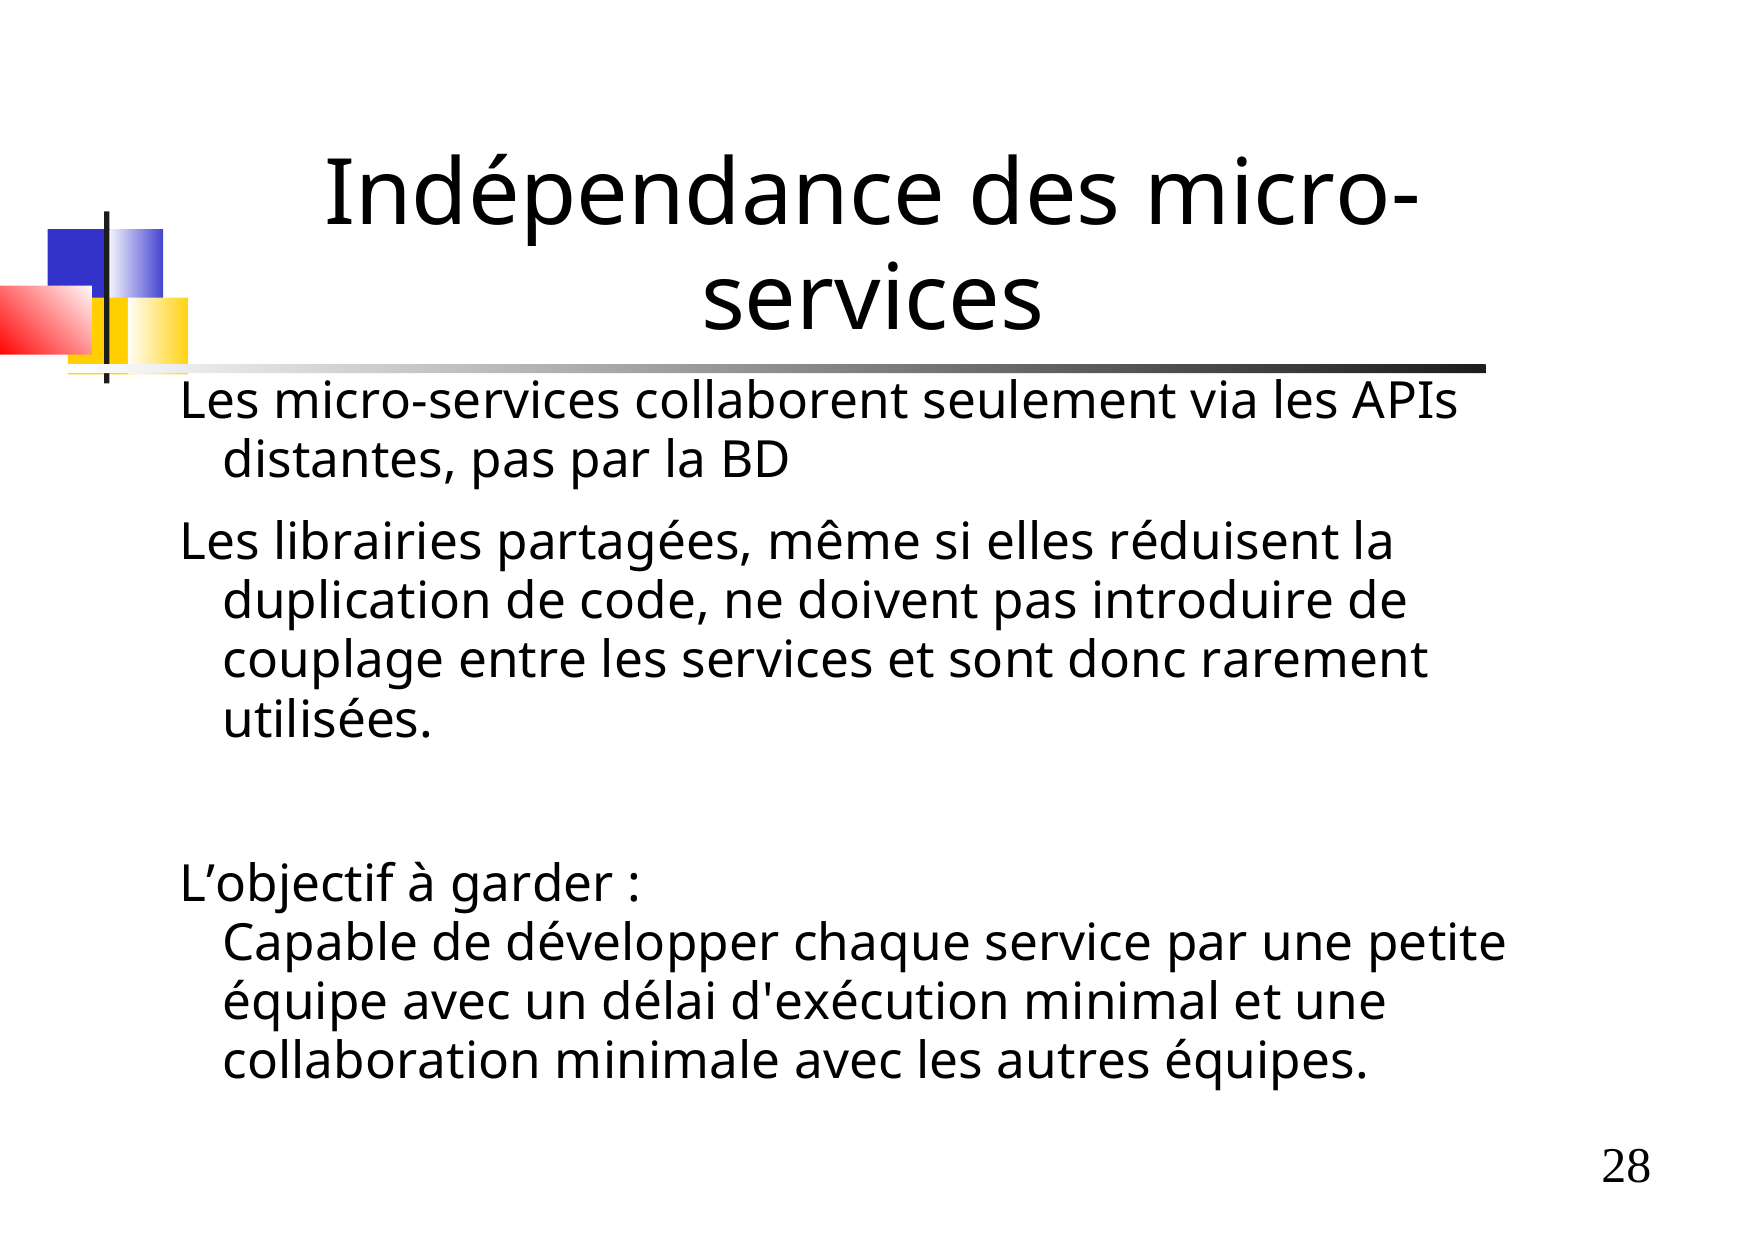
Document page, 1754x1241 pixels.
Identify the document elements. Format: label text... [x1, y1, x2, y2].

title Indépendance des micro-services [179, 139, 1567, 351]
list Les micro-services collaborent seulement via les APIs distantes, pas par la BD Les librairies partagées, même si elles réduisent la duplication de code, ne doivent pas introduire de couplage entre les services et sont donc rarement utilisées. L’objectif à garder : Capable de développer chaque service par une petite équipe avec un délai d'exécution minimal et une collaboration minimale avec les autres équipes. [179, 371, 1567, 1091]
